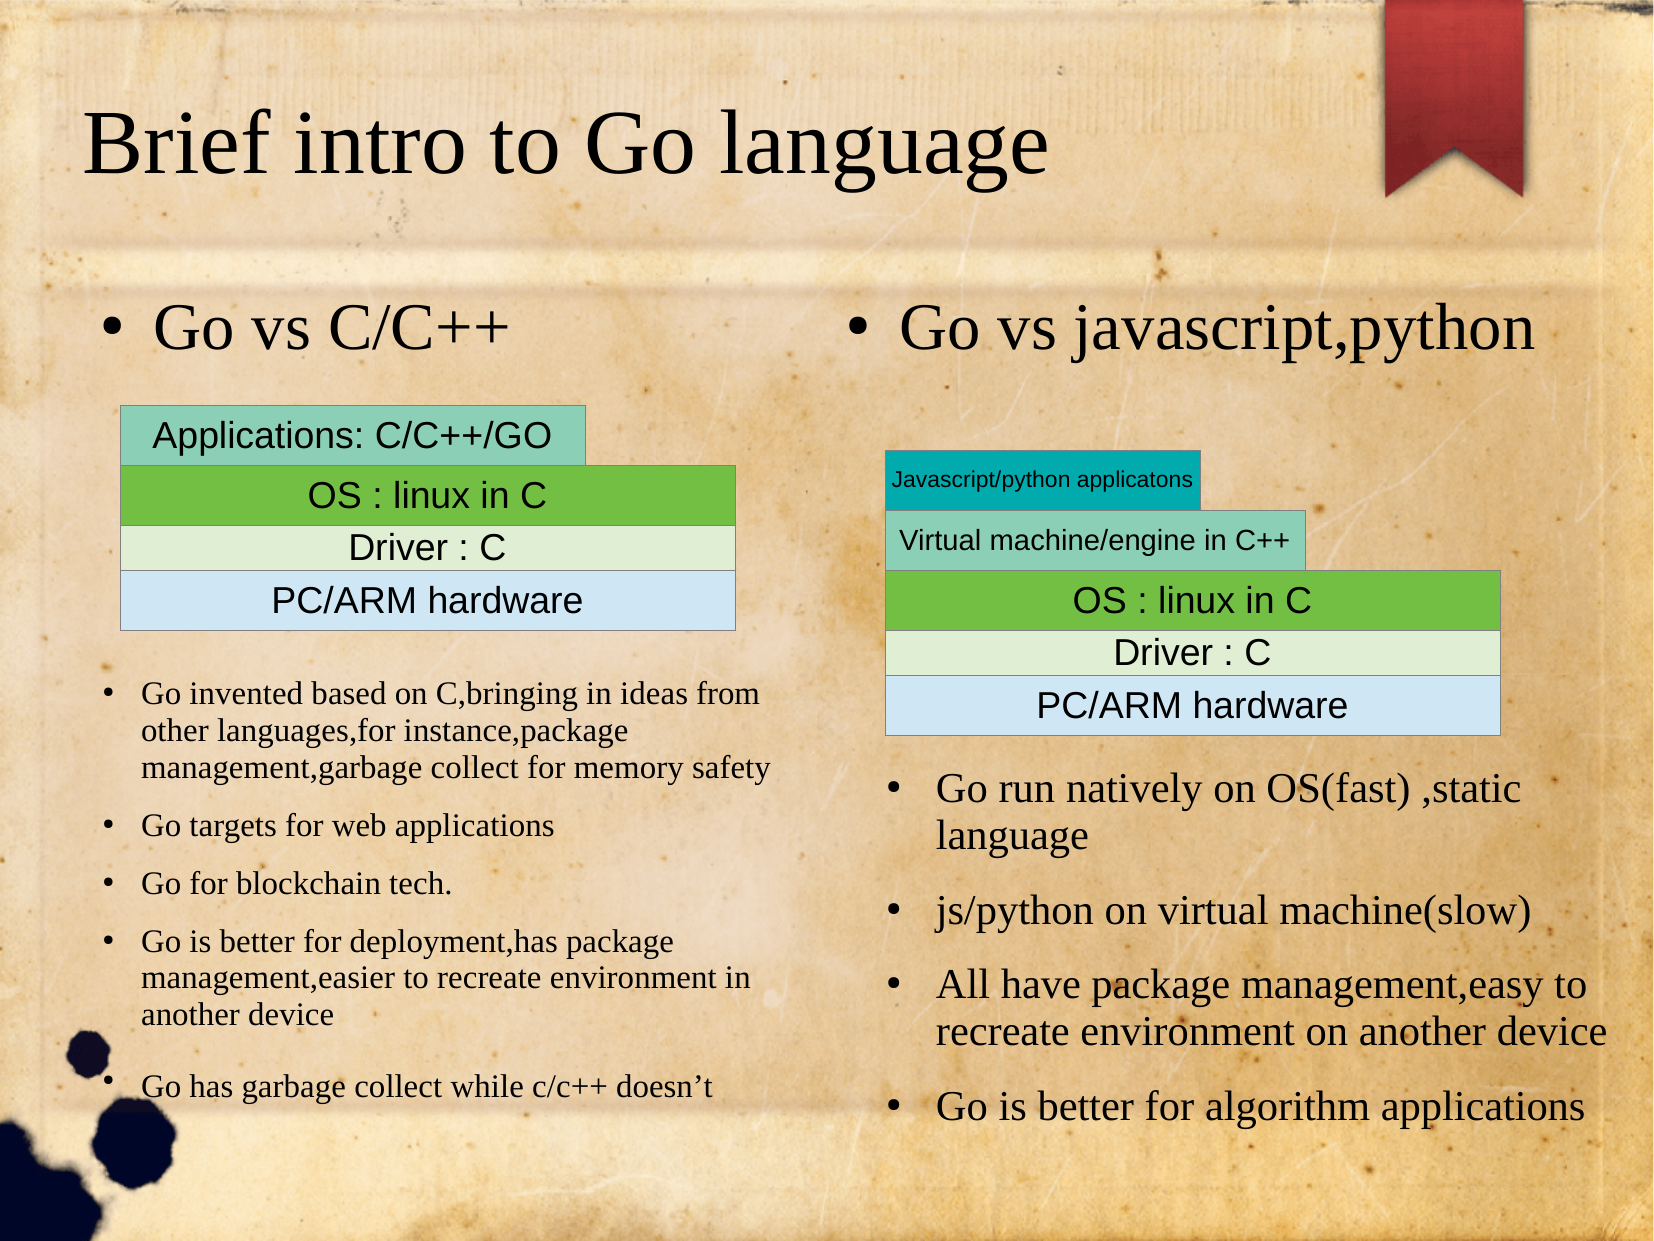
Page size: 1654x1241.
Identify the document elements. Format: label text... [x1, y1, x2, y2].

list Go vs javascript,python [828, 290, 1539, 1010]
list Go run natively on OS(fast) ,static language js/python on virtual machine(slow) All have package management,easy to recreate environment on another device Go is better for algorithm applications [870, 765, 1609, 1201]
picture [0, 0, 1654, 1241]
text_box Javascript/python applicatons [885, 450, 1201, 511]
text_box Applications: C/C++/GO [120, 405, 586, 466]
text_box PC/ARM hardware [885, 676, 1501, 736]
list Go invented based on C,bringing in ideas from other languages,for instance,package management,garbage collect for memory safety Go targets for web applications Go for blockchain tech. Go is better for deployment,has package management,easier to recreate environment in another device Go has garbage collect while c/c++ doesn’t [90, 675, 829, 1111]
text_box OS : linux in C [885, 570, 1501, 631]
text_box Virtual machine/engine in C++ [885, 510, 1306, 571]
title Brief intro to Go language [82, 49, 1347, 237]
text_box Driver : C [120, 526, 736, 571]
text_box OS : linux in C [120, 465, 736, 526]
list Go vs C/C++ [82, 290, 793, 376]
text_box Driver : C [885, 631, 1501, 676]
text_box PC/ARM hardware [120, 571, 736, 631]
